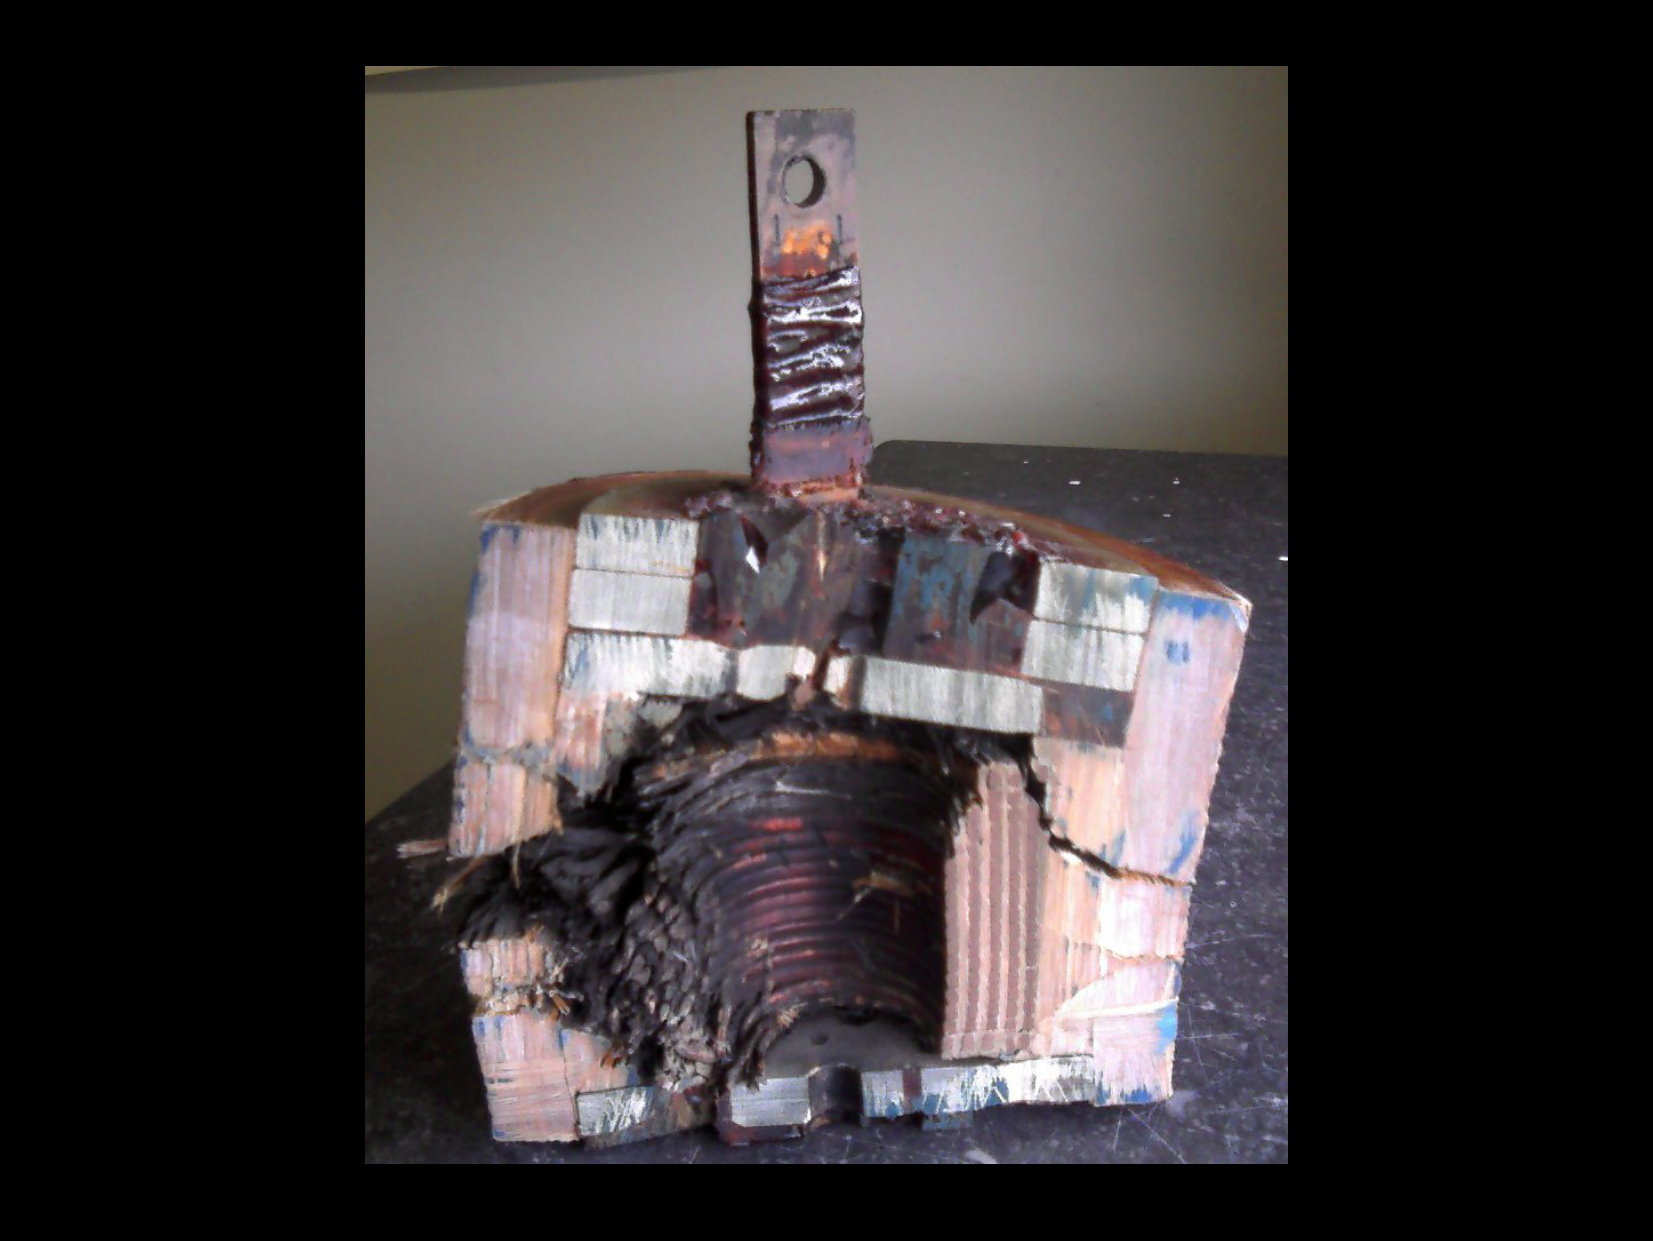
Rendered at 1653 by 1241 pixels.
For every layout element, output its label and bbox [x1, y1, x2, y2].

picture [365, 66, 1288, 1164]
